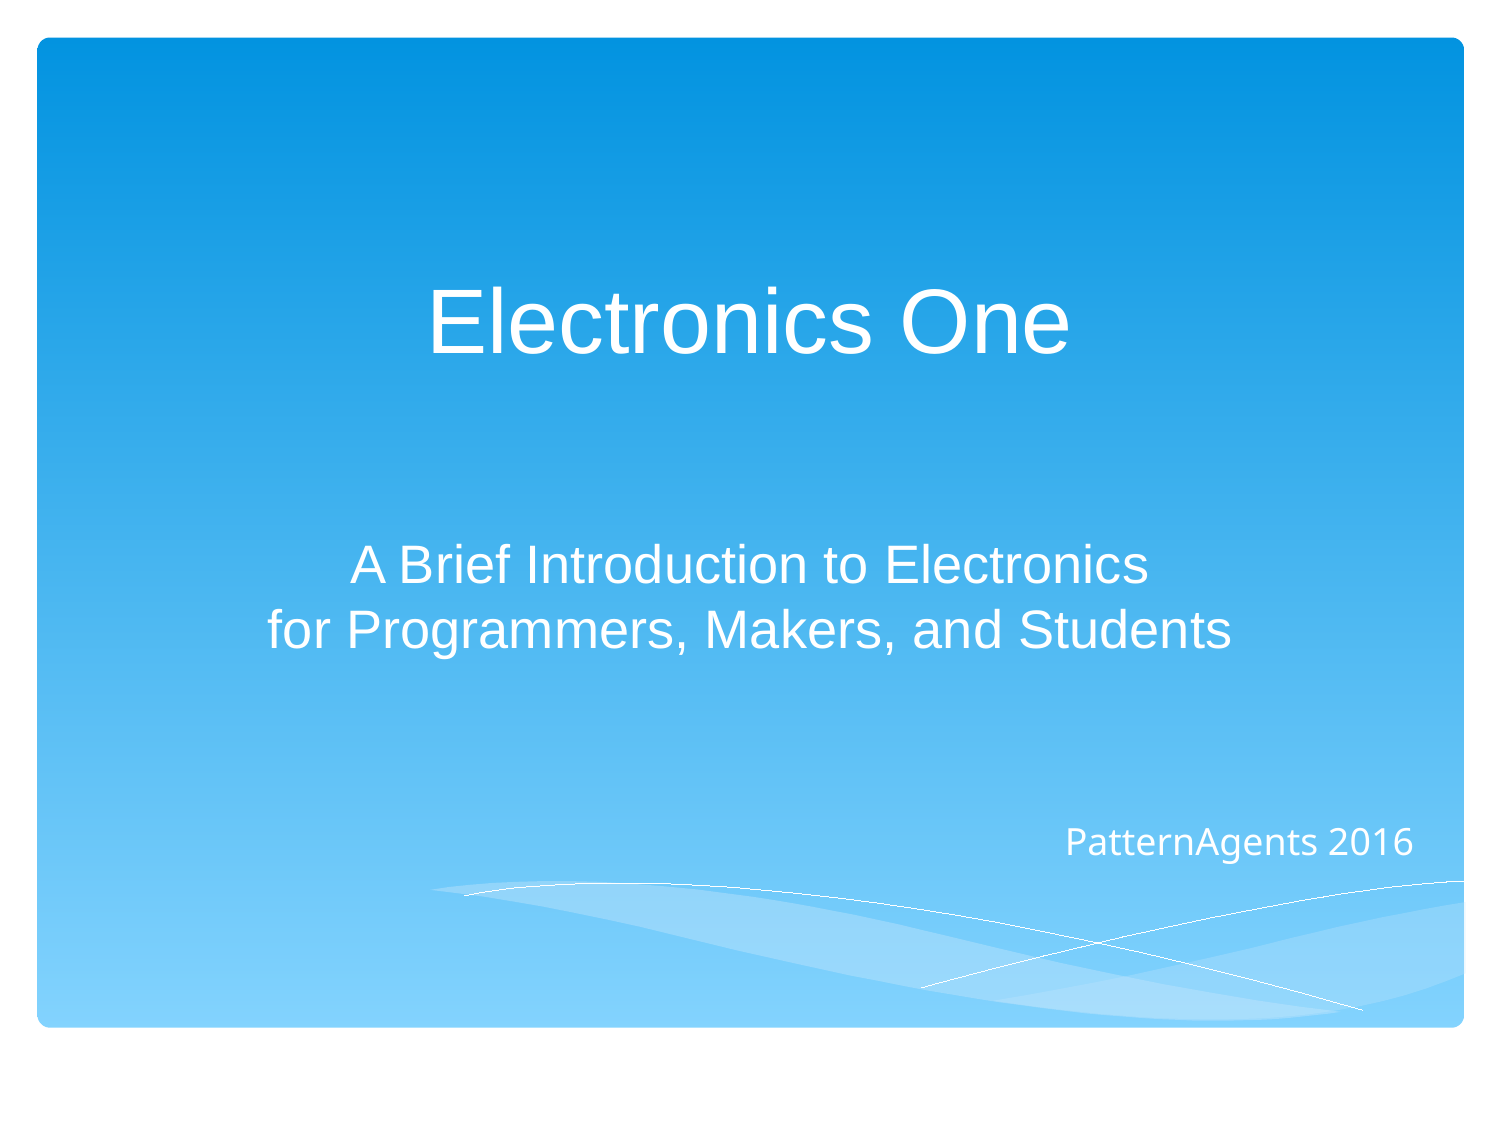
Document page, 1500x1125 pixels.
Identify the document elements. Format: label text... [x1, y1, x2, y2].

title Electronics One [75, 214, 1426, 421]
text_box PatternAgents 2016 [1050, 810, 1452, 871]
subtitle A Brief Introduction to Electronics for Programmers, Makers, and Students [142, 438, 1359, 751]
